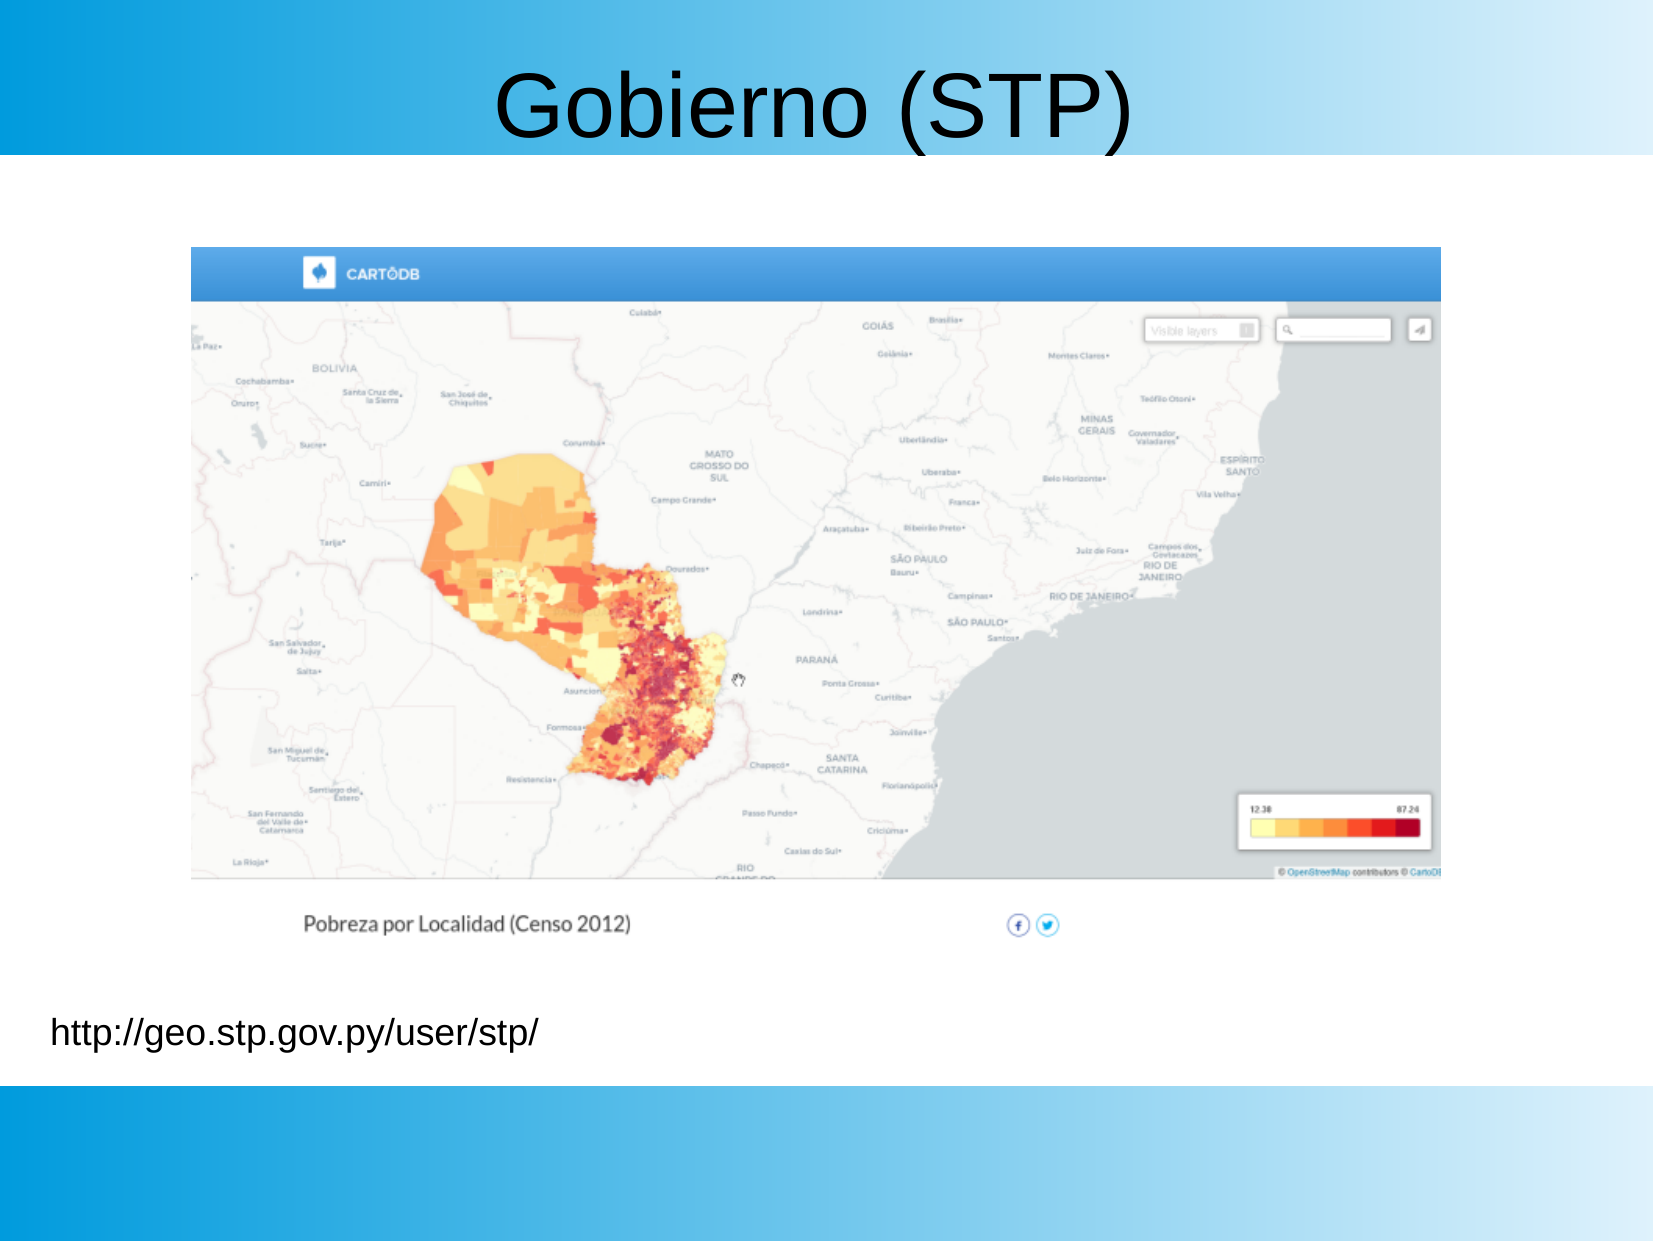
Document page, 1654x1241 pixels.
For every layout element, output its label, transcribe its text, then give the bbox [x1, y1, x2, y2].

title Gobierno (STP) [70, 0, 1559, 208]
text_box http://geo.stp.gov.py/user/stp/ [35, 1003, 556, 1061]
picture [191, 247, 1441, 939]
